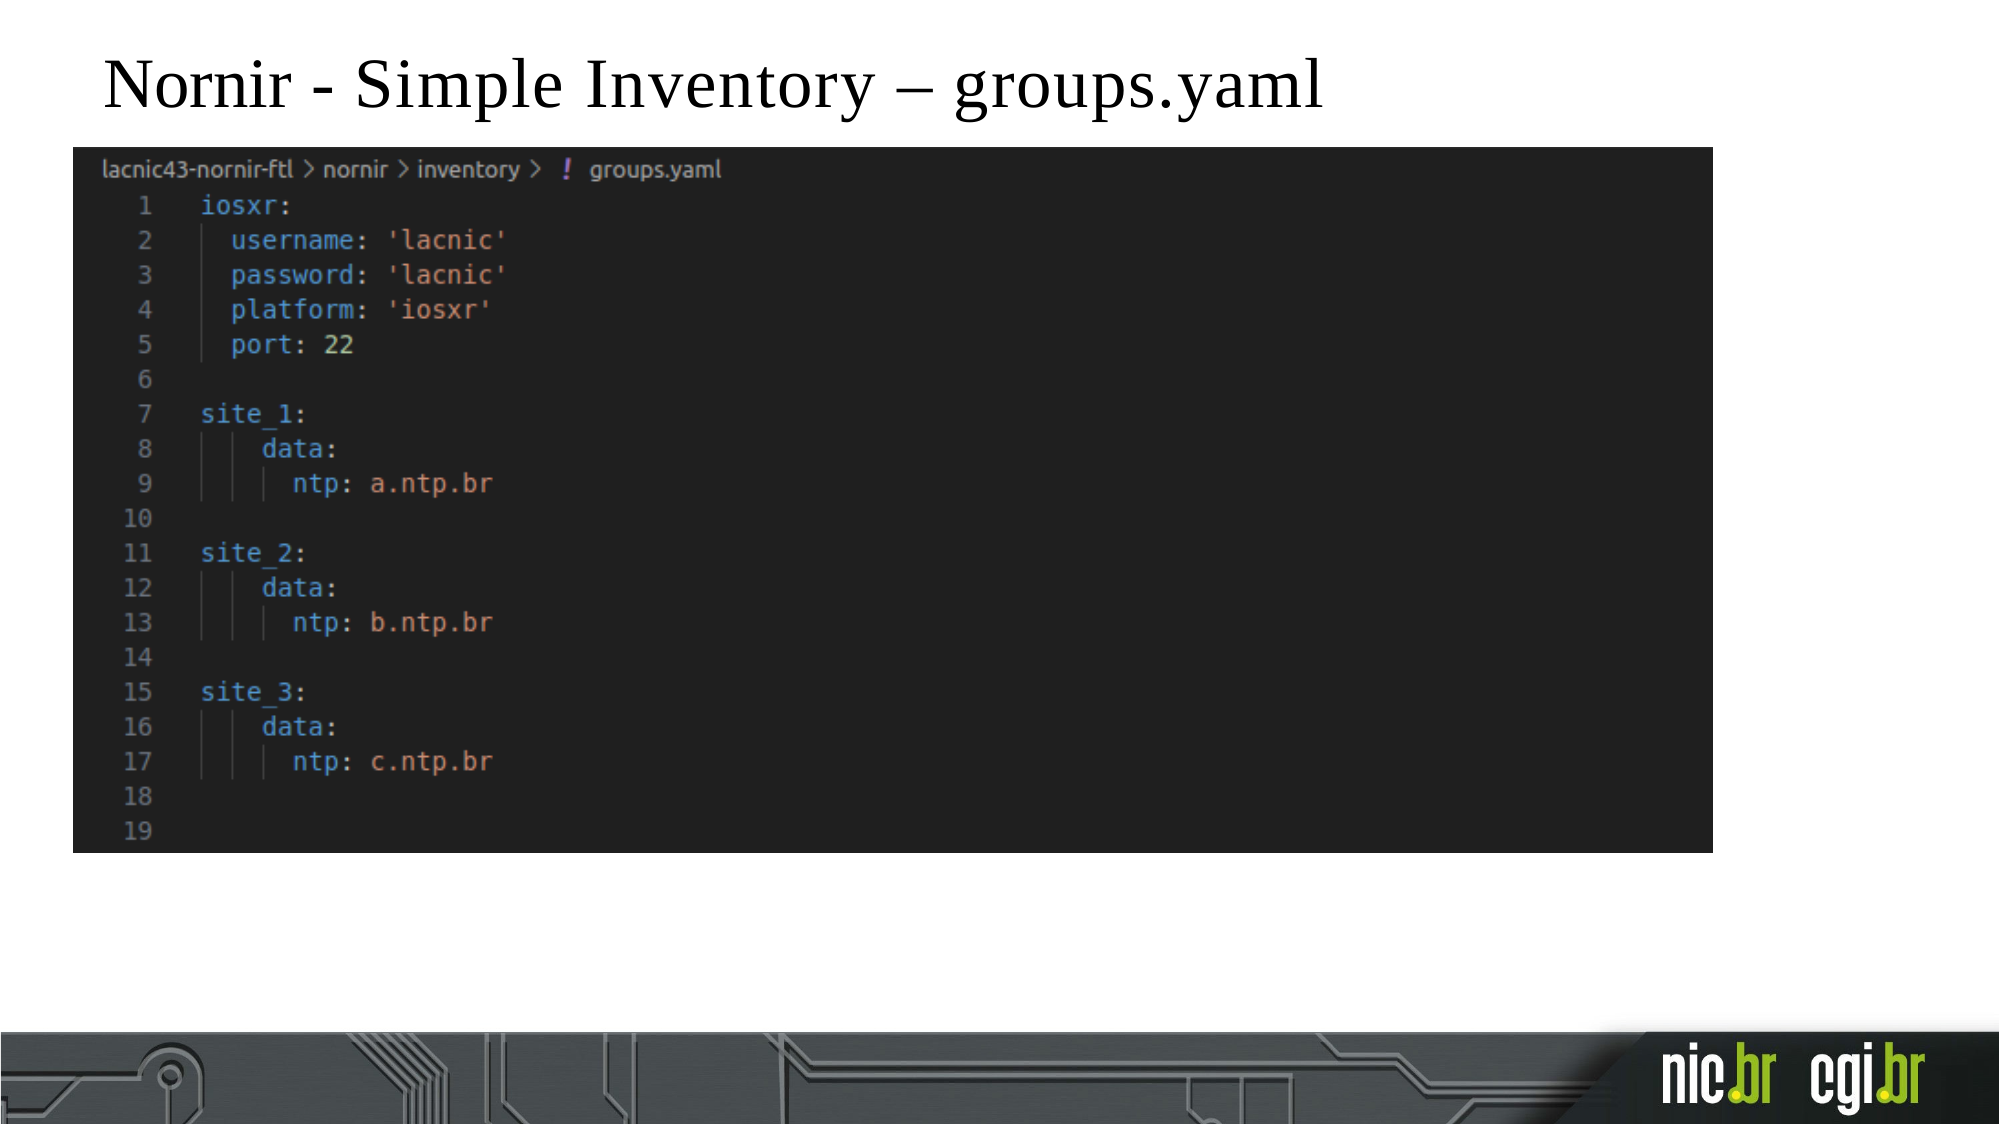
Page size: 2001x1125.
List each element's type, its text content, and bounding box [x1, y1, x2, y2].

title Nornir - Simple Inventory – groups.yaml [78, 36, 1923, 122]
picture [0, 0, 1999, 1124]
